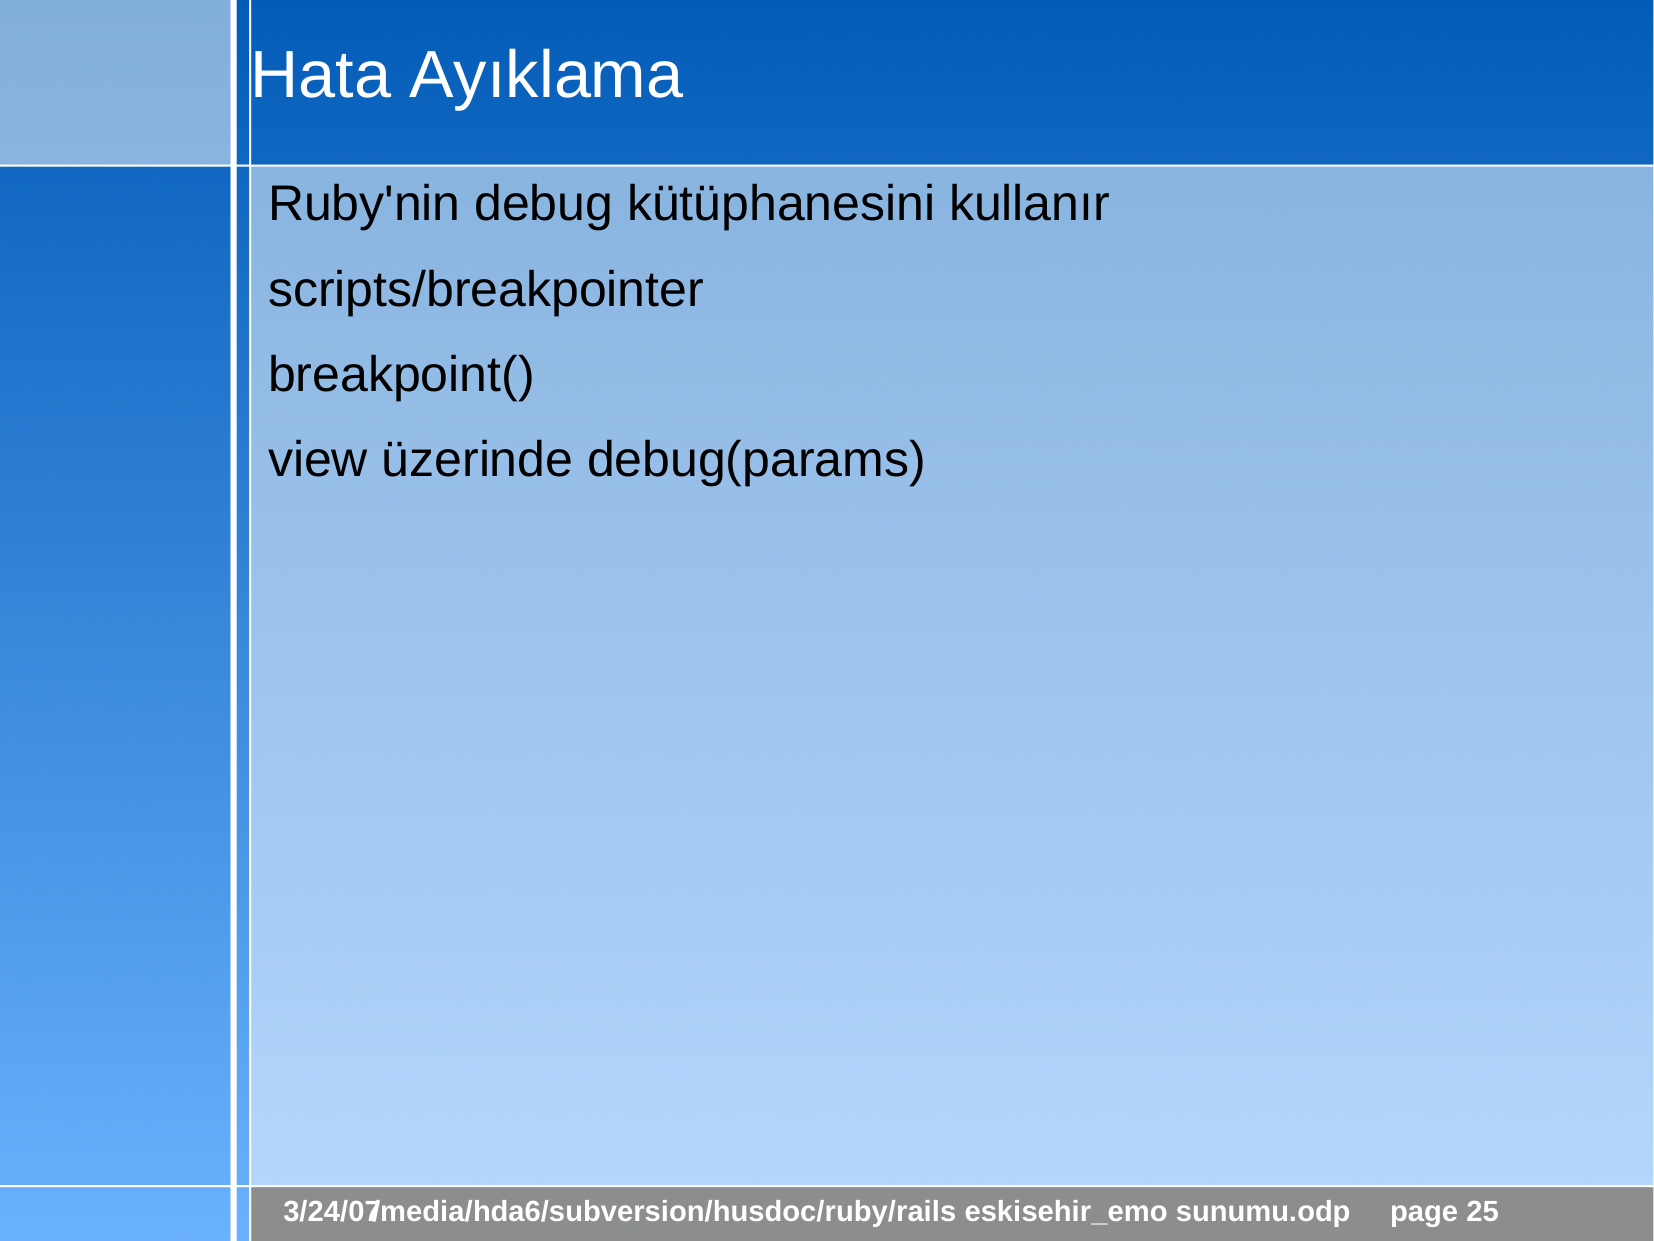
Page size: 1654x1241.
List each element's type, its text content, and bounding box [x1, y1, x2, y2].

list Ruby'nin debug kütüphanesini kullanır scripts/breakpointer breakpoint() view üzerinde debug(params) [250, 175, 1477, 1051]
title Hata Ayıklama [250, 11, 1477, 137]
picture [0, 0, 1654, 1241]
